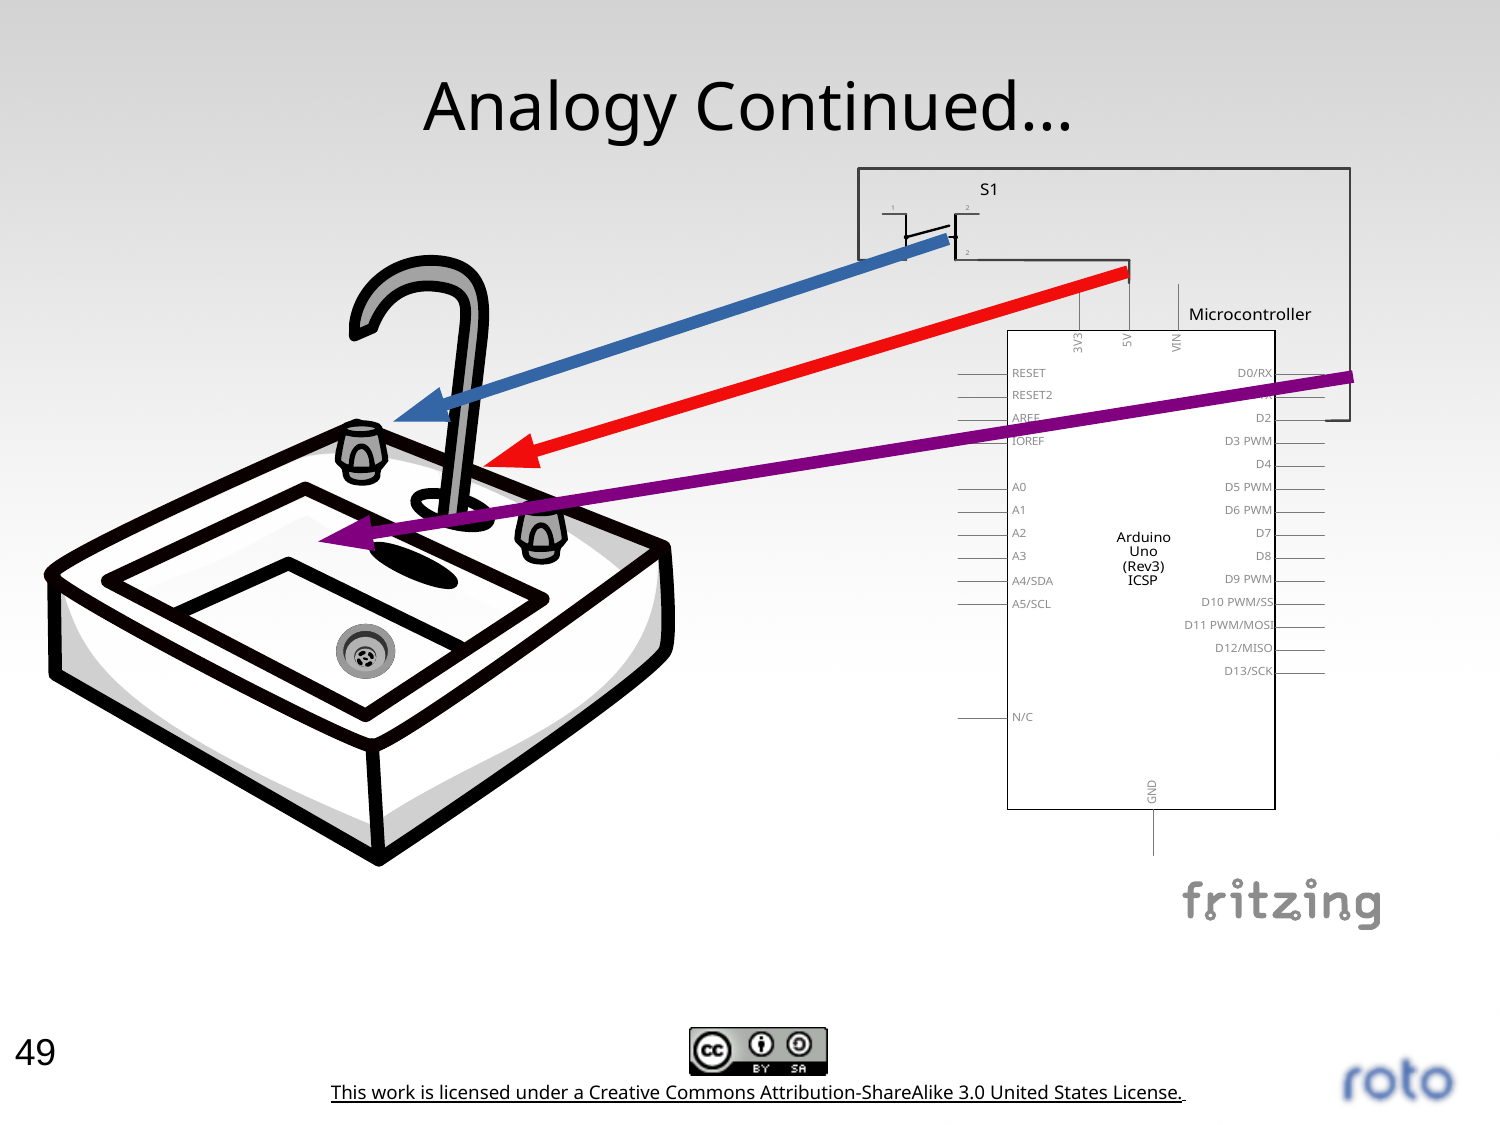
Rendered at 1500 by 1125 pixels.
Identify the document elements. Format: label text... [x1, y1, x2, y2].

picture [0, 0, 1500, 1125]
title Analogy Continued... [112, 49, 1388, 238]
